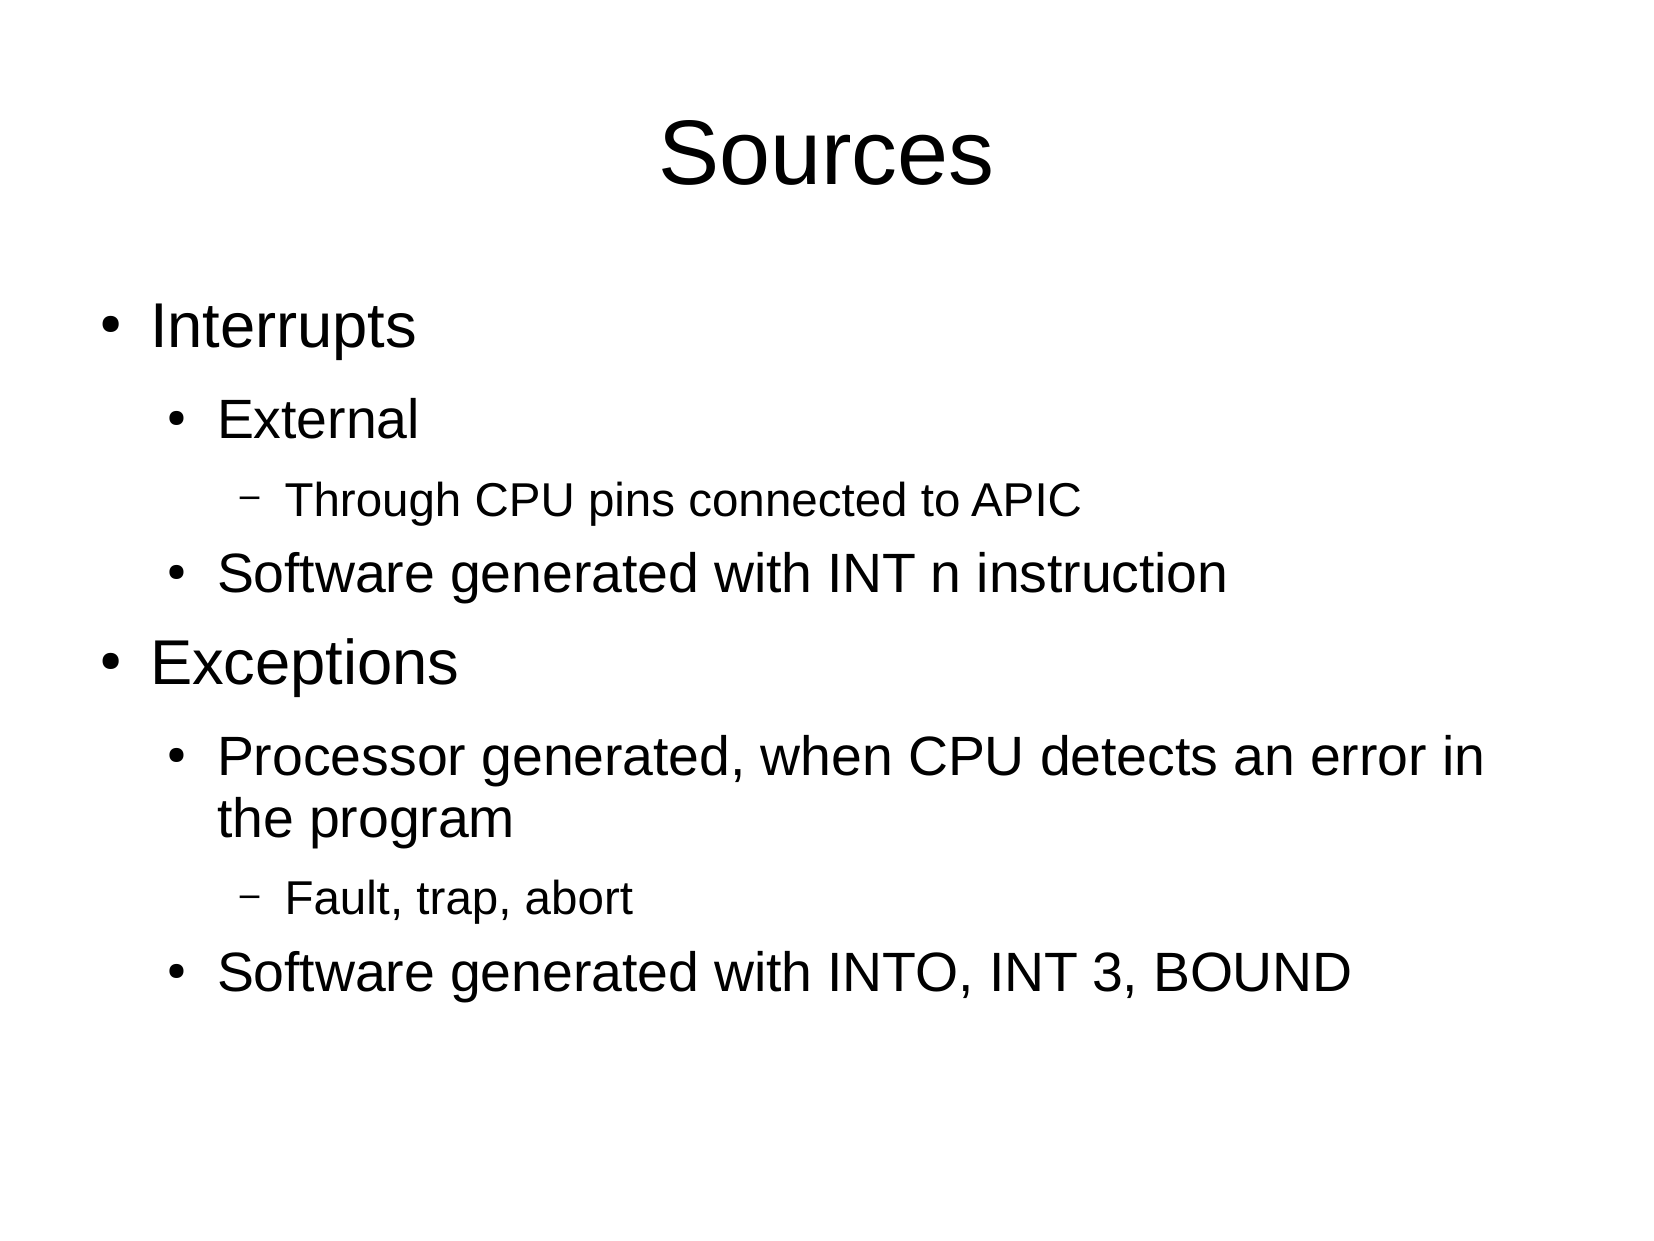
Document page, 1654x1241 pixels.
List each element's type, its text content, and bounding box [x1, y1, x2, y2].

title Sources [82, 49, 1571, 257]
list Interrupts External Through CPU pins connected to APIC Software generated with INT n instruction Exceptions Processor generated, when CPU detects an error in the program Fault, trap, abort Software generated with INTO, INT 3, BOUND [82, 290, 1571, 1010]
